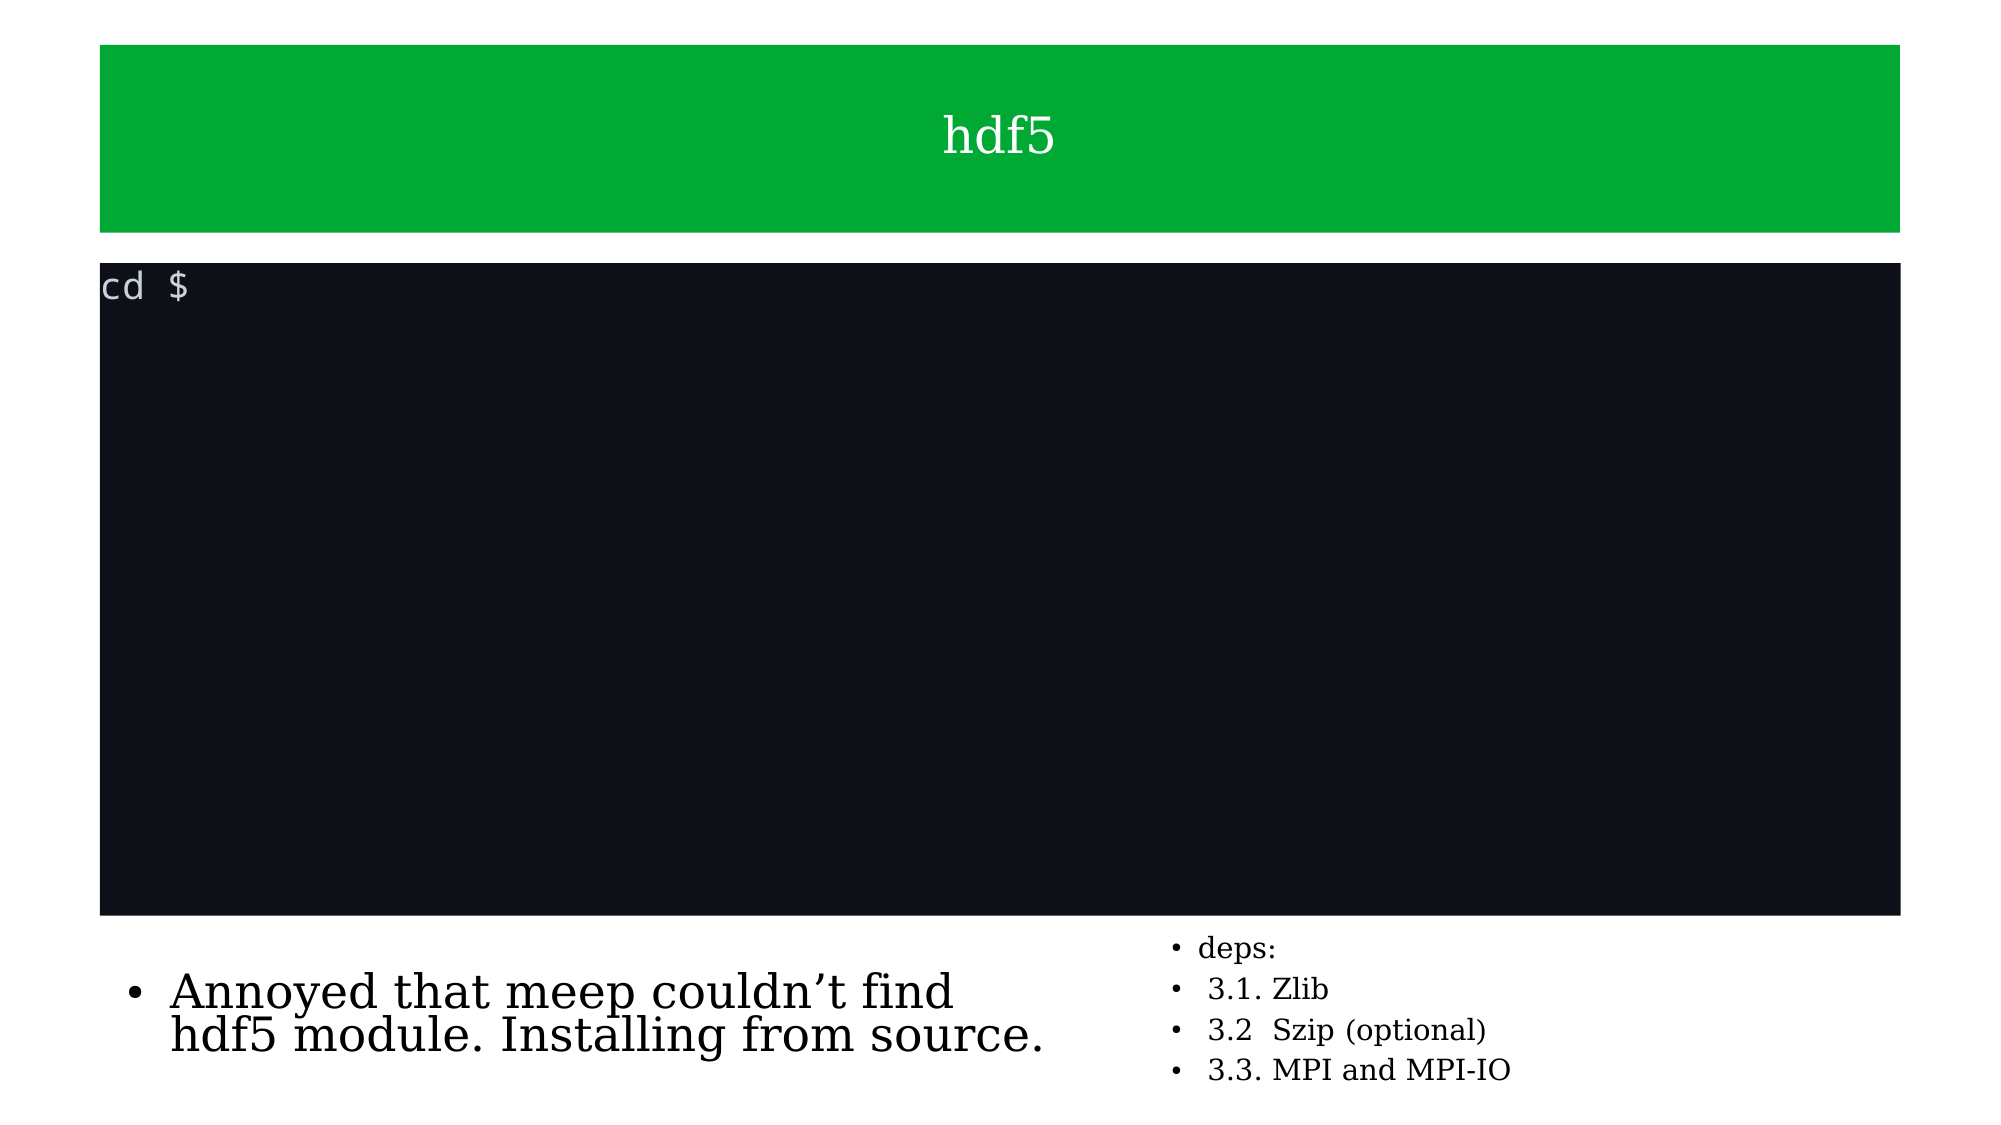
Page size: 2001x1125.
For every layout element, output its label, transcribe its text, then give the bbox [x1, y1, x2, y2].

list Annoyed that meep couldn’t find hdf5 module. Installing from source. [112, 975, 1051, 1088]
list cd $ [99, 263, 1901, 916]
list deps: 3.1. Zlib 3.2 Szip (optional) 3.3. MPI and MPI-IO [1162, 937, 1913, 1088]
title hdf5 [99, 44, 1900, 233]
